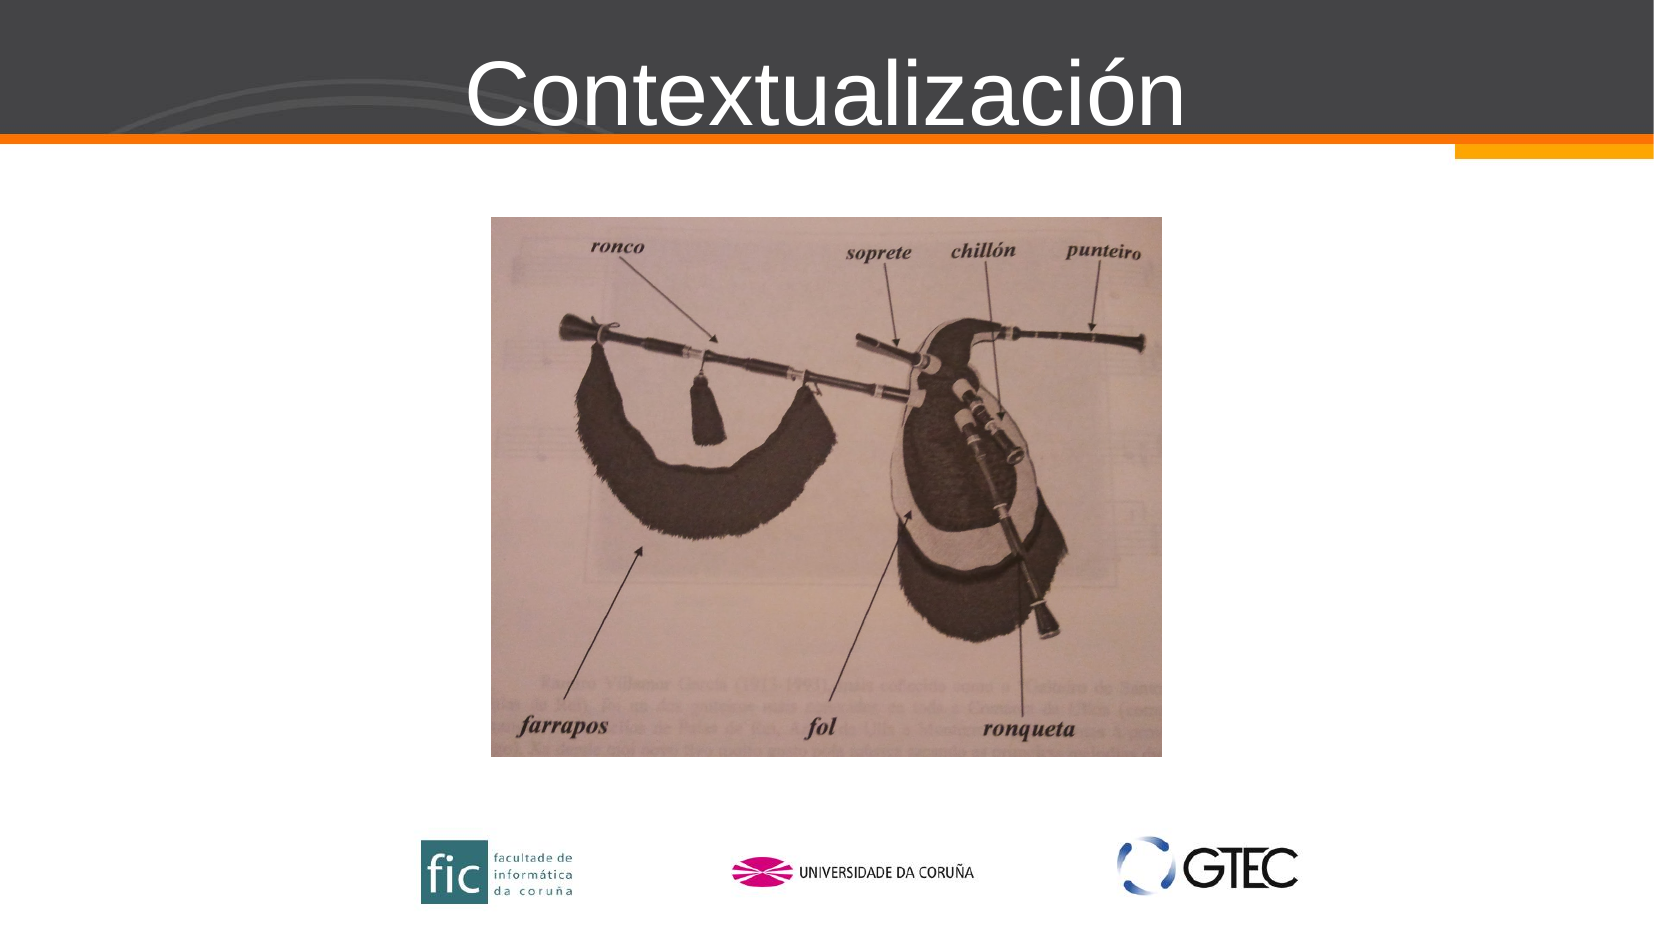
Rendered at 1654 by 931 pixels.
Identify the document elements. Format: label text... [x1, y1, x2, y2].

picture [0, 0, 1654, 931]
title Contextualización [82, 37, 1571, 151]
